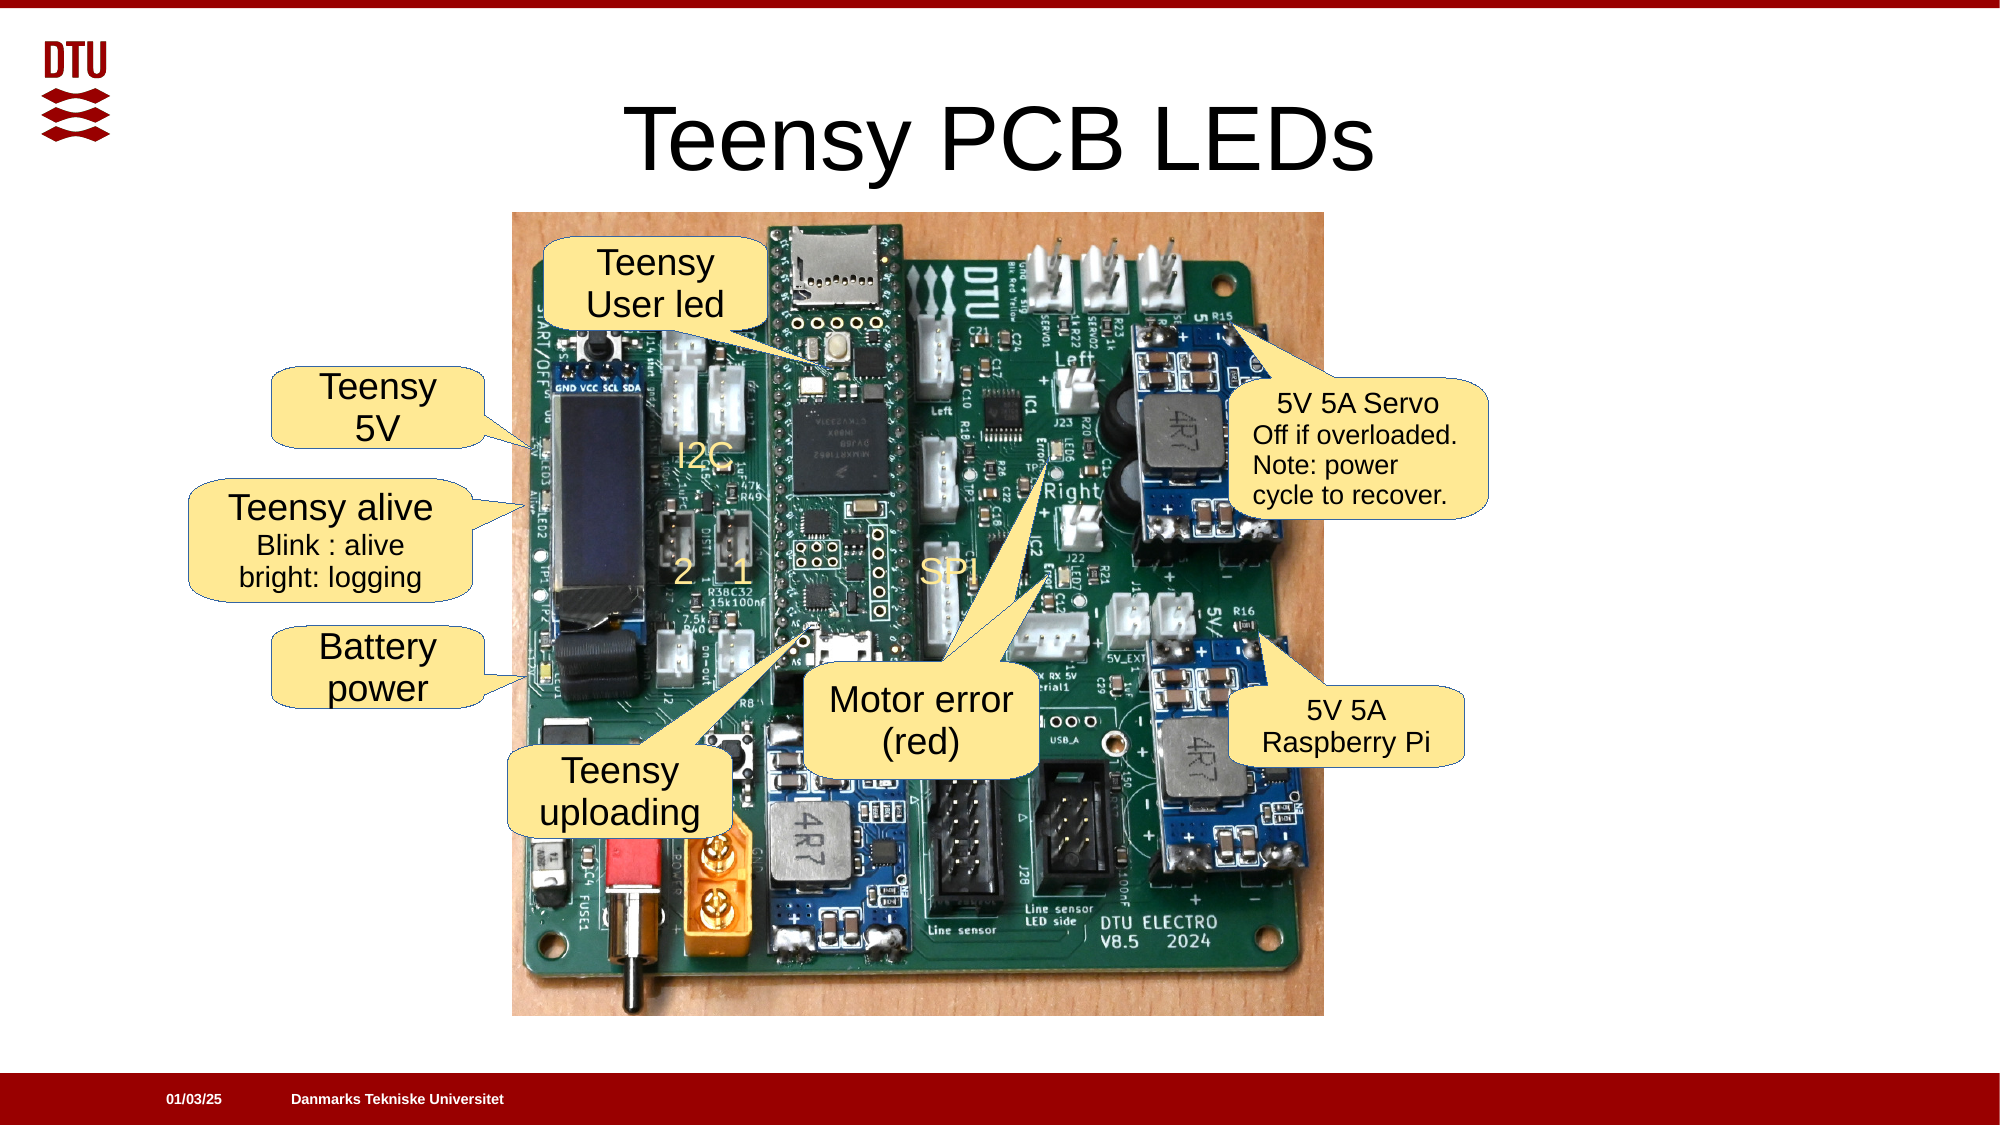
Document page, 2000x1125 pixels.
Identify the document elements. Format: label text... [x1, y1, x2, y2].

title Teensy PCB LEDs [99, 44, 1900, 233]
picture [512, 212, 1324, 1016]
text_box 2 [658, 543, 709, 601]
text_box 5V 5A Raspberry Pi [1228, 631, 1465, 768]
text_box Teensy User led [543, 236, 832, 369]
text_box SPI [904, 543, 995, 601]
text_box 5V 5A Servo Off if overloaded. Note: power cycle to recover. [1228, 321, 1489, 520]
text_box Battery power [271, 625, 527, 709]
text_box Teensy uploading [507, 626, 811, 839]
text_box 1 [717, 543, 768, 601]
text_box Teensy 5V [271, 366, 534, 450]
text_box Teensy alive Blink : alive bright: logging [188, 478, 525, 603]
text_box Motor error (red) [942, 456, 1050, 660]
text_box Motor error (red) [803, 572, 1050, 780]
text_box I2C [661, 427, 750, 485]
